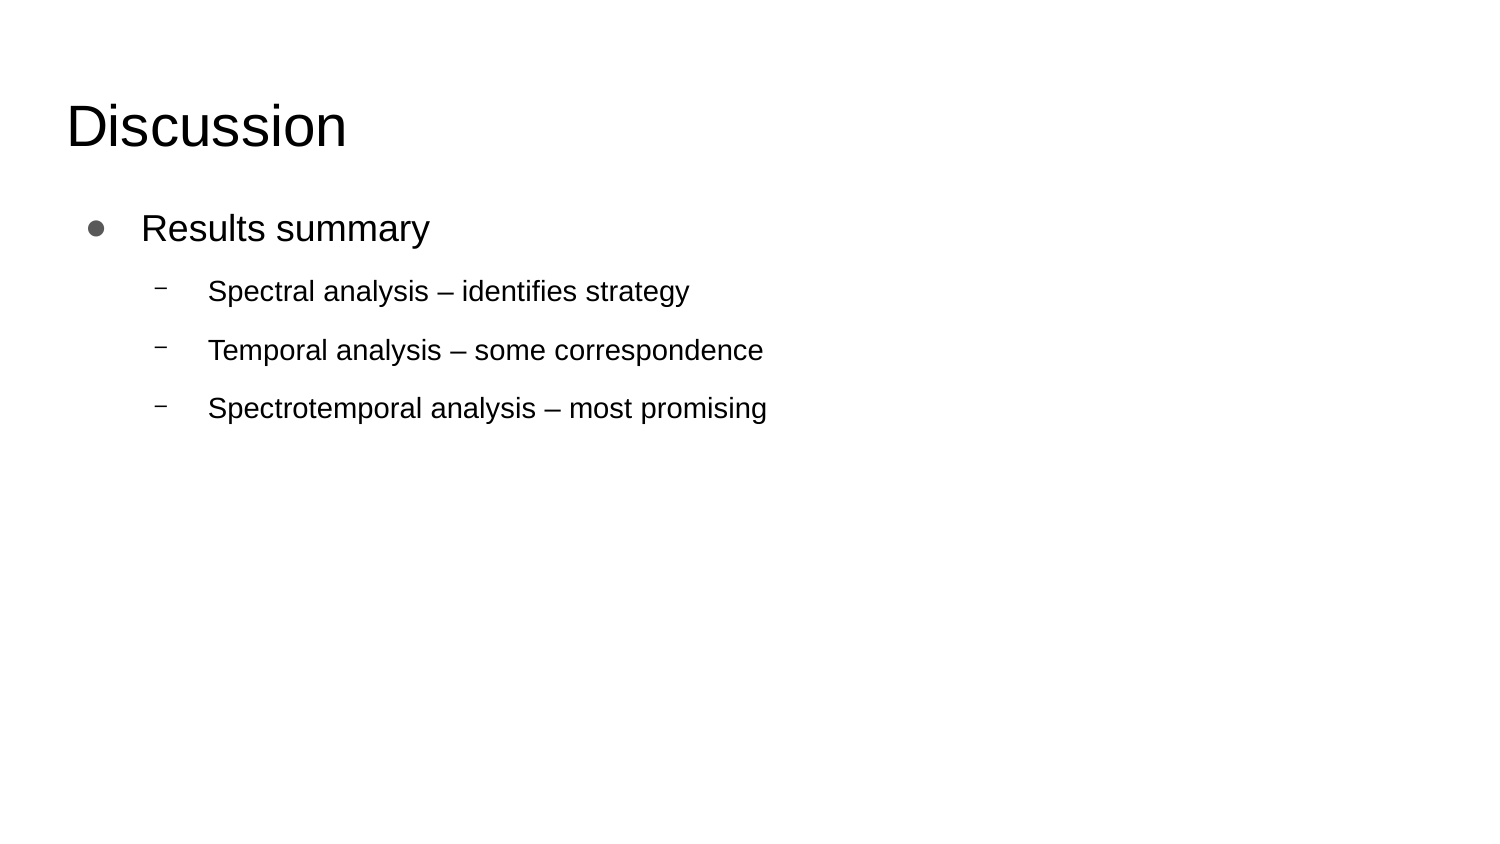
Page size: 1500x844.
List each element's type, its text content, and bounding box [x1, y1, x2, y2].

title Discussion [51, 72, 1449, 167]
list Results summary Spectral analysis – identifies strategy Temporal analysis – some correspondence Spectrotemporal analysis – most promising [51, 188, 1449, 750]
